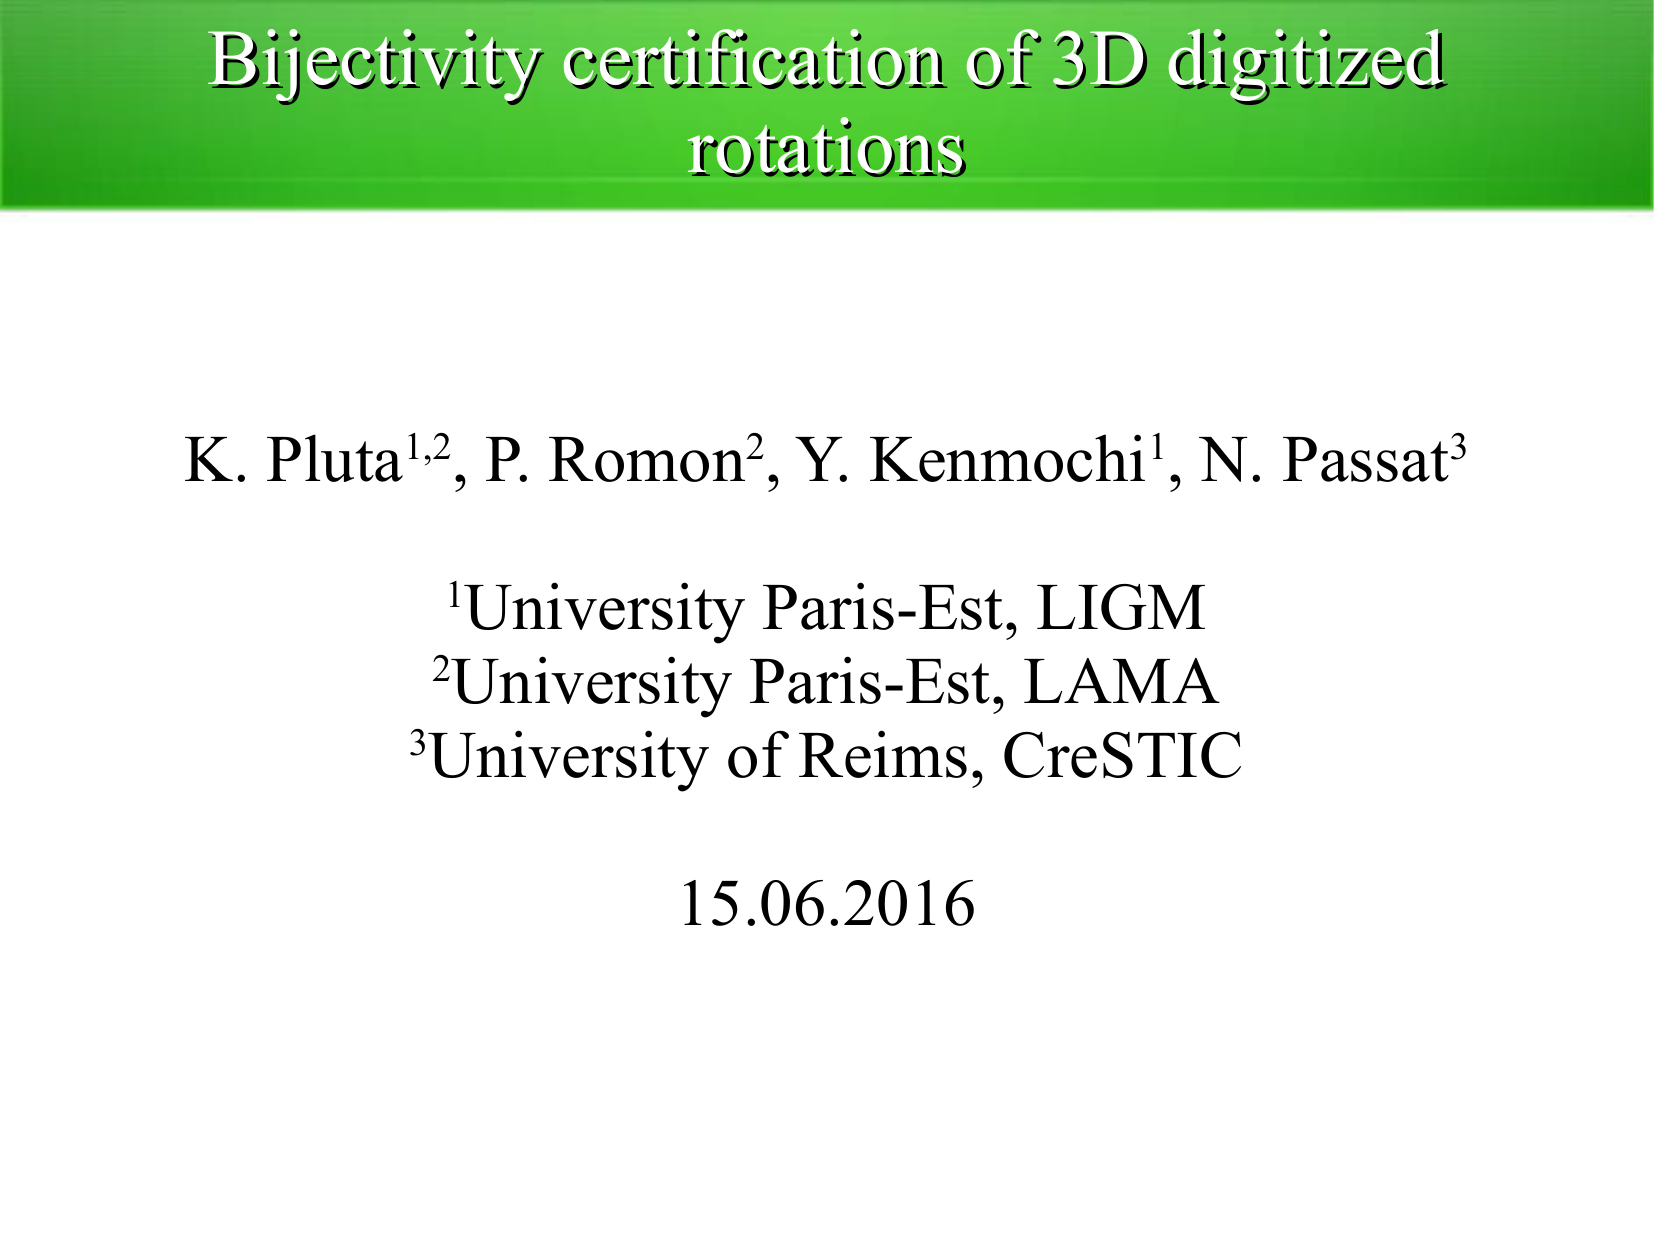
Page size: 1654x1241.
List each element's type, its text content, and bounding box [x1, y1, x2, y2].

subtitle K. Pluta1,2, P. Romon2, Y. Kenmochi1, N. Passat3 1University Paris-Est, LIGM 2University Paris-Est, LAMA 3University of Reims, CreSTIC 15.06.2016 [82, 421, 1571, 1015]
title Bijectivity certification of 3D digitized rotations [82, 14, 1571, 190]
picture [0, 0, 1654, 1241]
